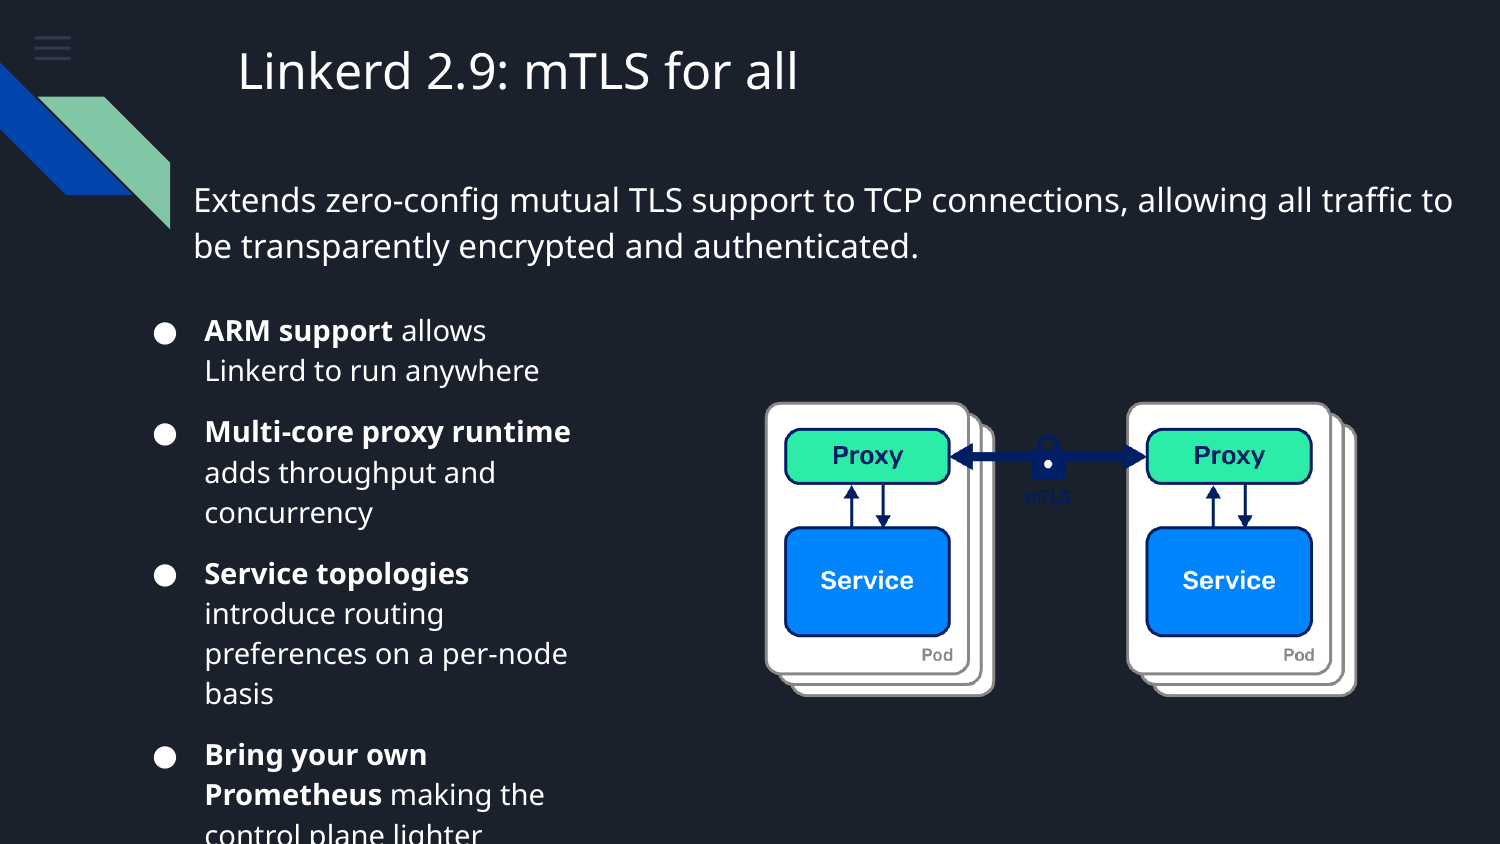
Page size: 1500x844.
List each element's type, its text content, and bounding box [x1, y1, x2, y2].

text_box ARM support allows Linkerd to run anywhere Multi-core proxy runtime adds throughput and concurrency Service topologies introduce routing preferences on a per-node basis Bring your own Prometheus making the control plane lighter [114, 292, 607, 844]
picture [681, 318, 1439, 773]
text_box Linkerd 2.9: mTLS for all [222, 24, 1216, 115]
text_box Extends zero-config mutual TLS support to TCP connections, allowing all traffic to be transparently encrypted and authenticated. [178, 158, 1500, 281]
